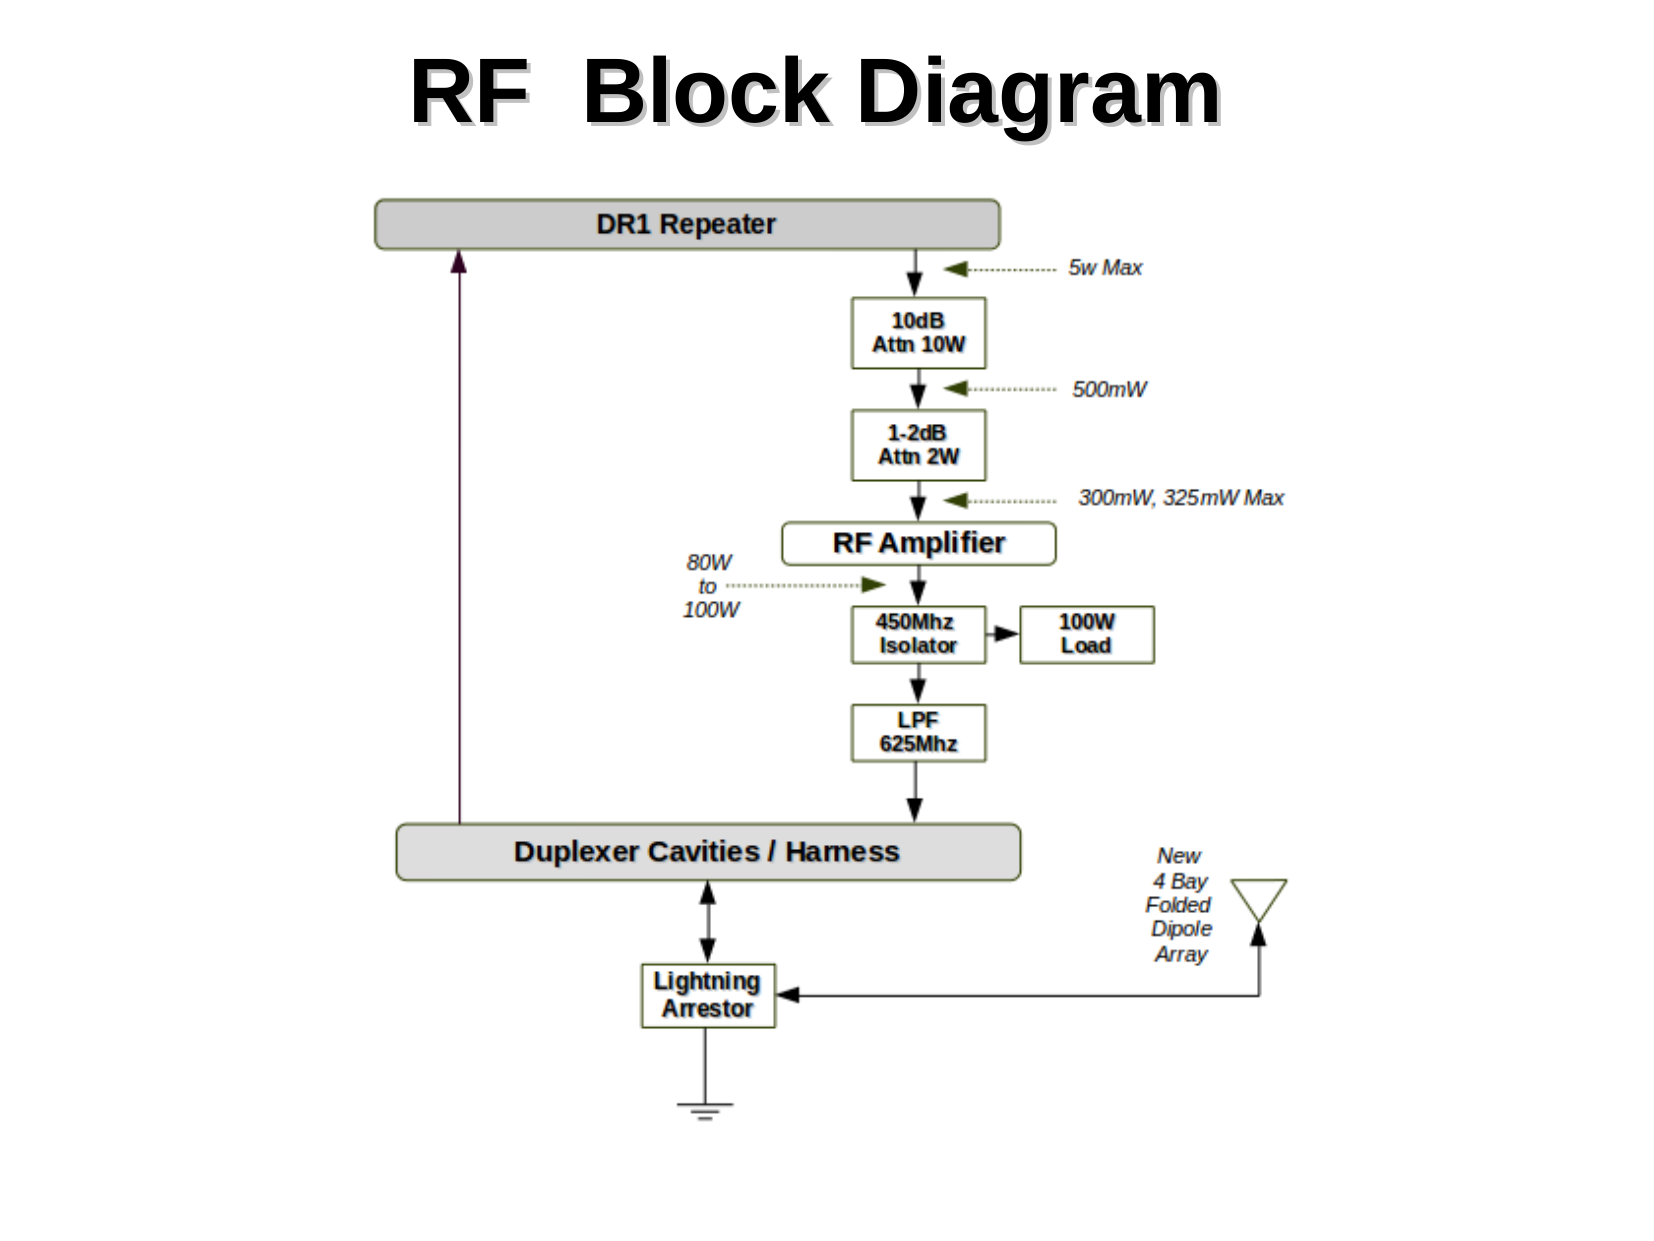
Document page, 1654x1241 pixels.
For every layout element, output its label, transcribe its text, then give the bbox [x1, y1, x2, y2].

picture [345, 179, 1321, 1154]
title RF Block Diagram [71, 30, 1561, 152]
